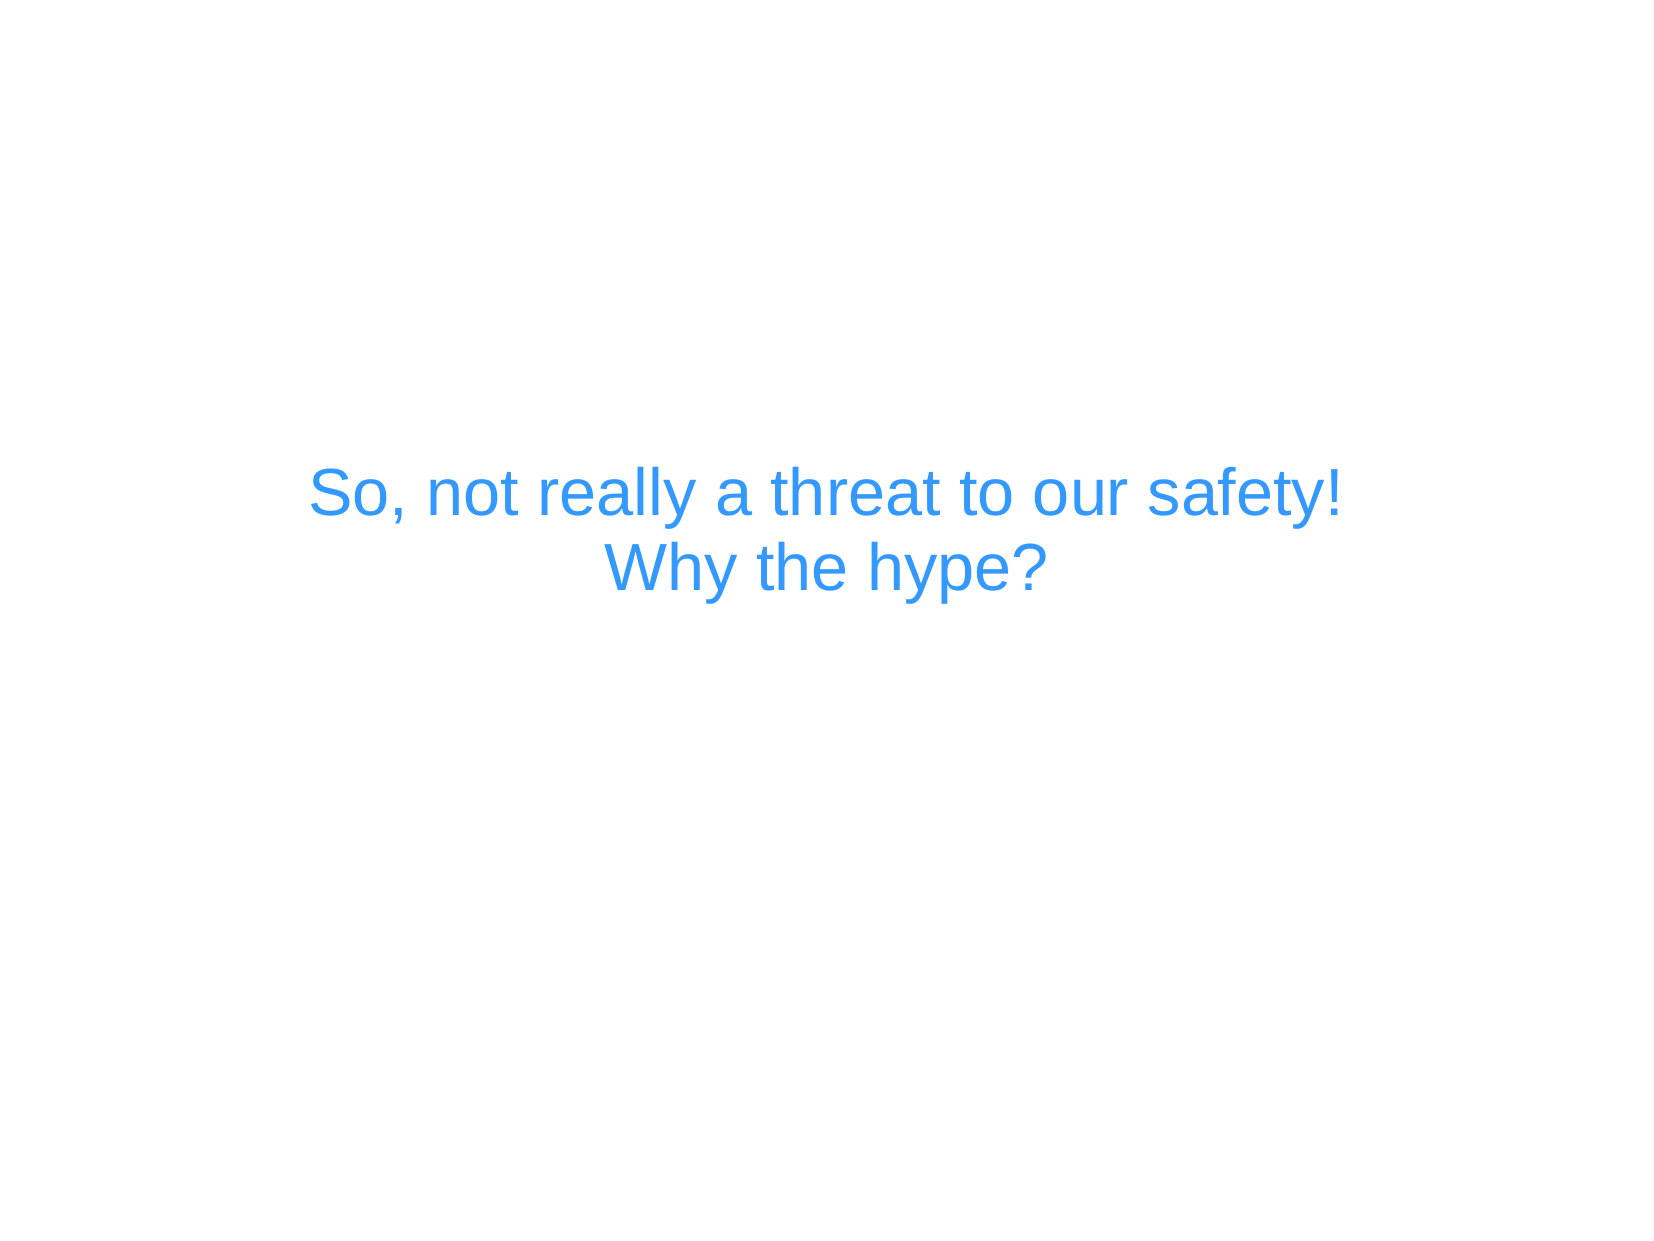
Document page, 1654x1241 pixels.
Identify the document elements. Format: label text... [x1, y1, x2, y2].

subtitle So, not really a threat to our safety! Why the hype? [82, 49, 1571, 1010]
